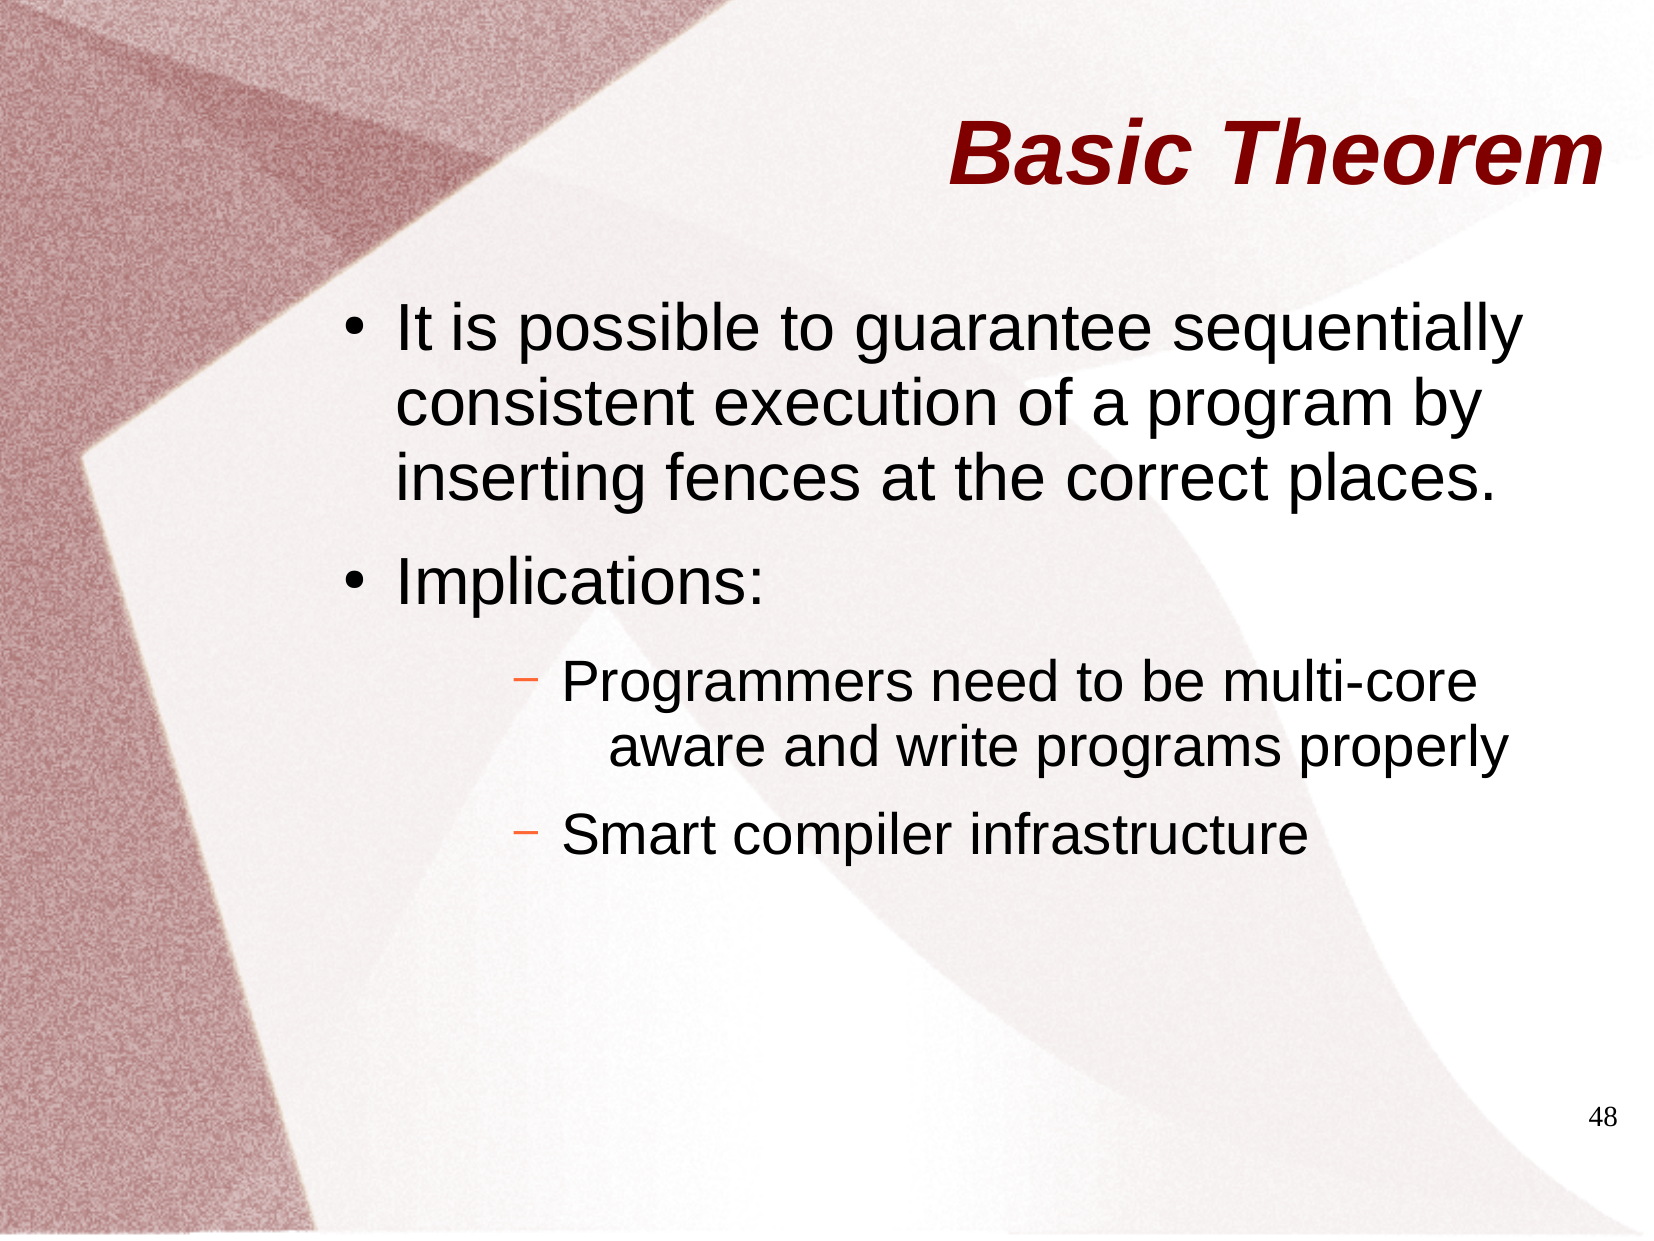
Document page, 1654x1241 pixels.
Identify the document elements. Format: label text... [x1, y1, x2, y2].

picture [0, 0, 1654, 1241]
title Basic Theorem [596, 49, 1607, 257]
list It is possible to guarantee sequentially consistent execution of a program by inserting fences at the correct places. Implications: Programmers need to be multi-core aware and write programs properly Smart compiler infrastructure [324, 290, 1601, 1010]
